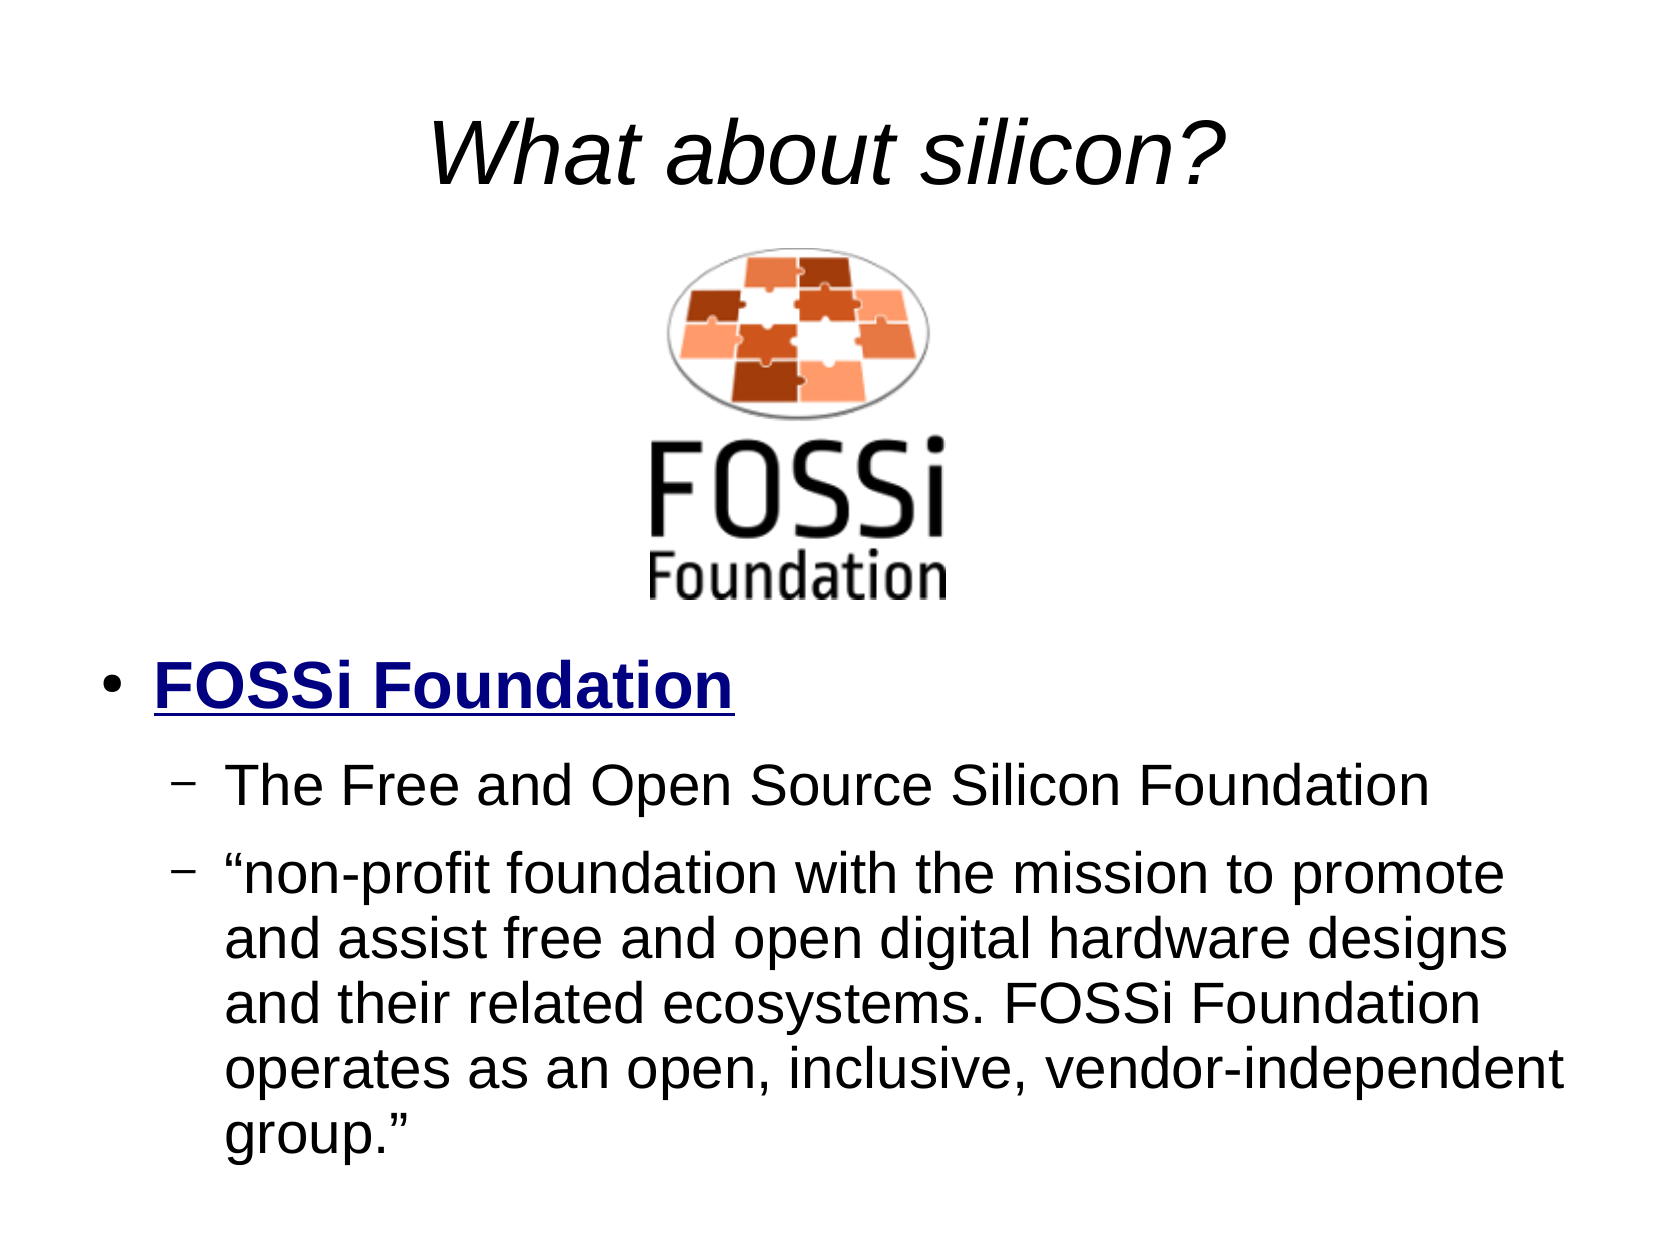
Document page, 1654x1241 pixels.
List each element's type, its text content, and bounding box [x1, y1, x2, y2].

picture [650, 248, 946, 600]
list FOSSi Foundation The Free and Open Source Silicon Foundation “non-profit foundation with the mission to promote and assist free and open digital hardware designs and their related ecosystems. FOSSi Foundation operates as an open, inclusive, vendor-independent group.” [82, 544, 1571, 1241]
title What about silicon? [82, 49, 1571, 257]
